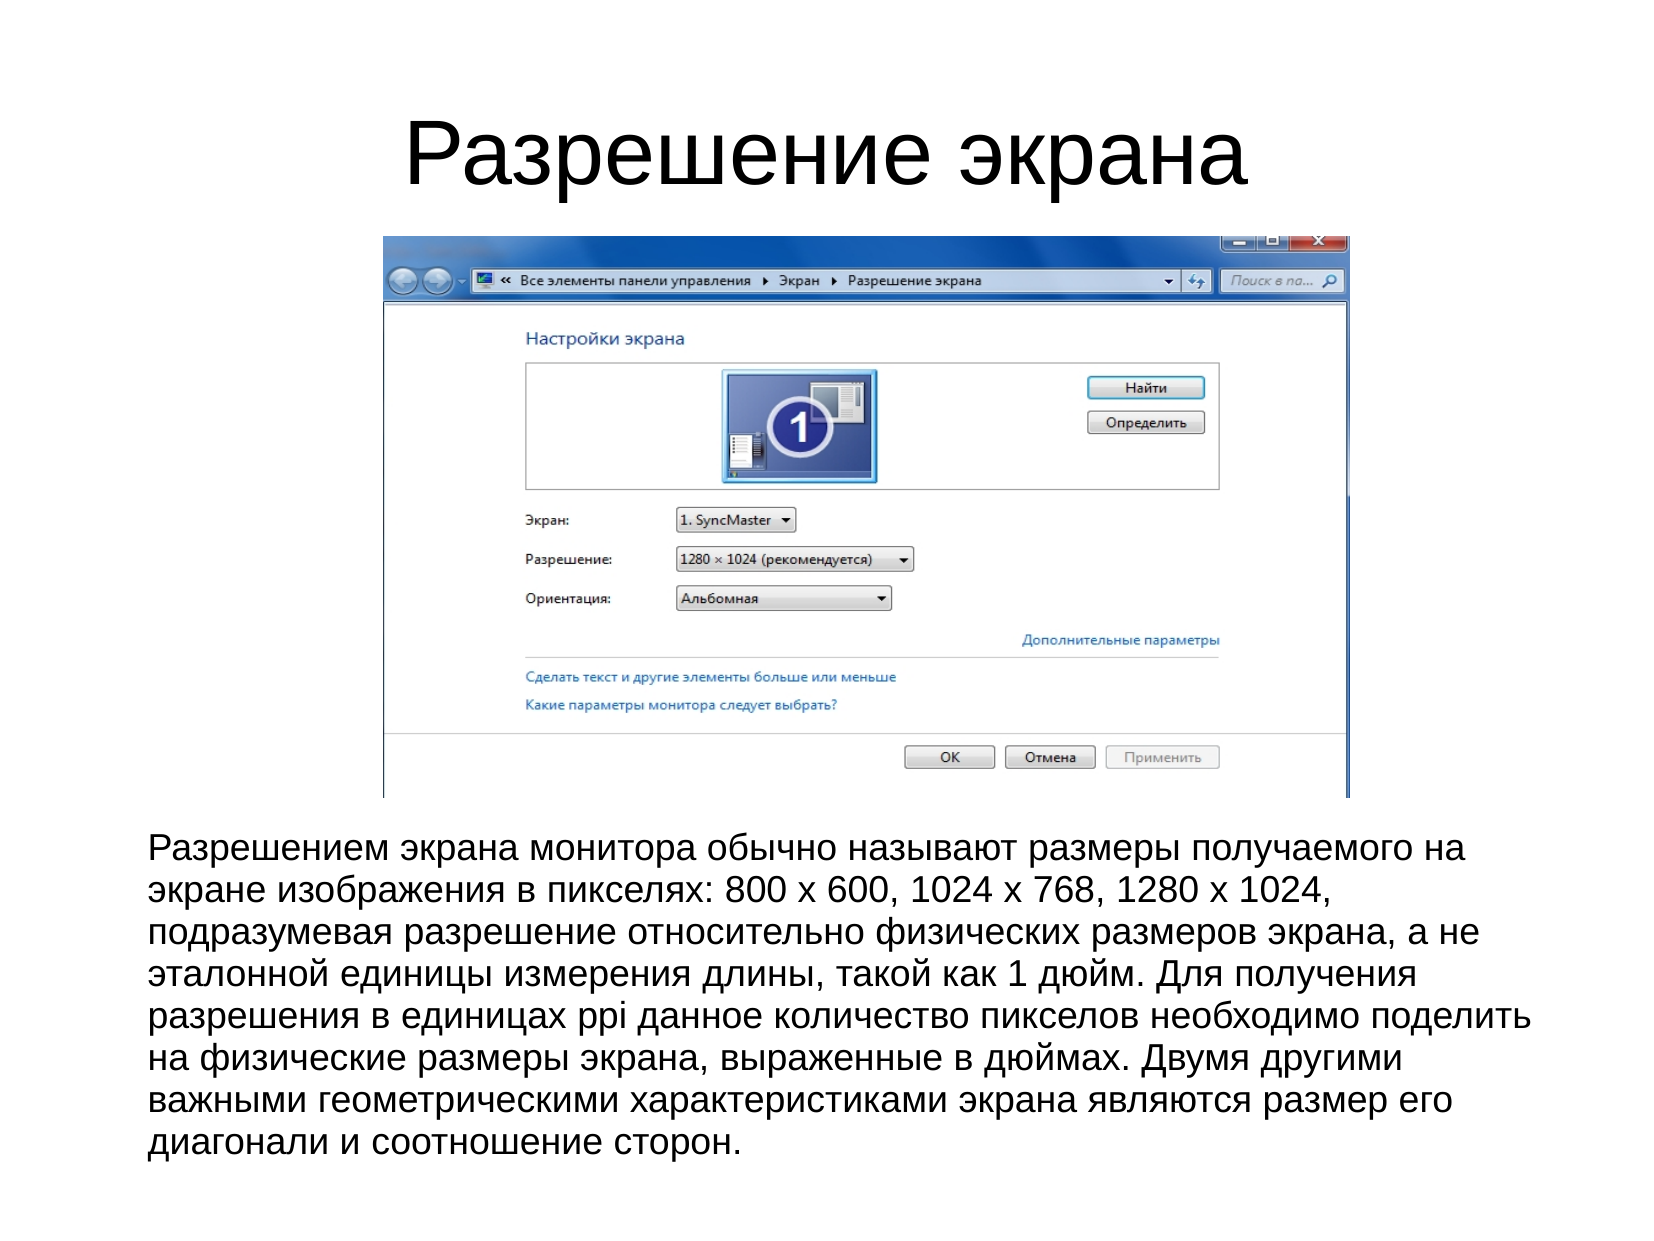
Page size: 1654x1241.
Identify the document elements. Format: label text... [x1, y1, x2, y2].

list Разрешением экрана монитора обычно называют размеры получаемого на экране изображения в пикселях: 800 x 600, 1024 x 768, 1280 x 1024, подразумевая разрешение относительно физических размеров экрана, а не эталонной единицы измерения длины, такой как 1 дюйм. Для получения разрешения в единицах ppi данное количество пикселов необходимо поделить на физические размеры экрана, выраженные в дюймах. Двумя другими важными геометрическими характеристиками экрана являются размер его диагонали и соотношение сторон. [76, 826, 1565, 1164]
title Разрешение экрана [82, 49, 1571, 257]
picture [383, 236, 1350, 798]
